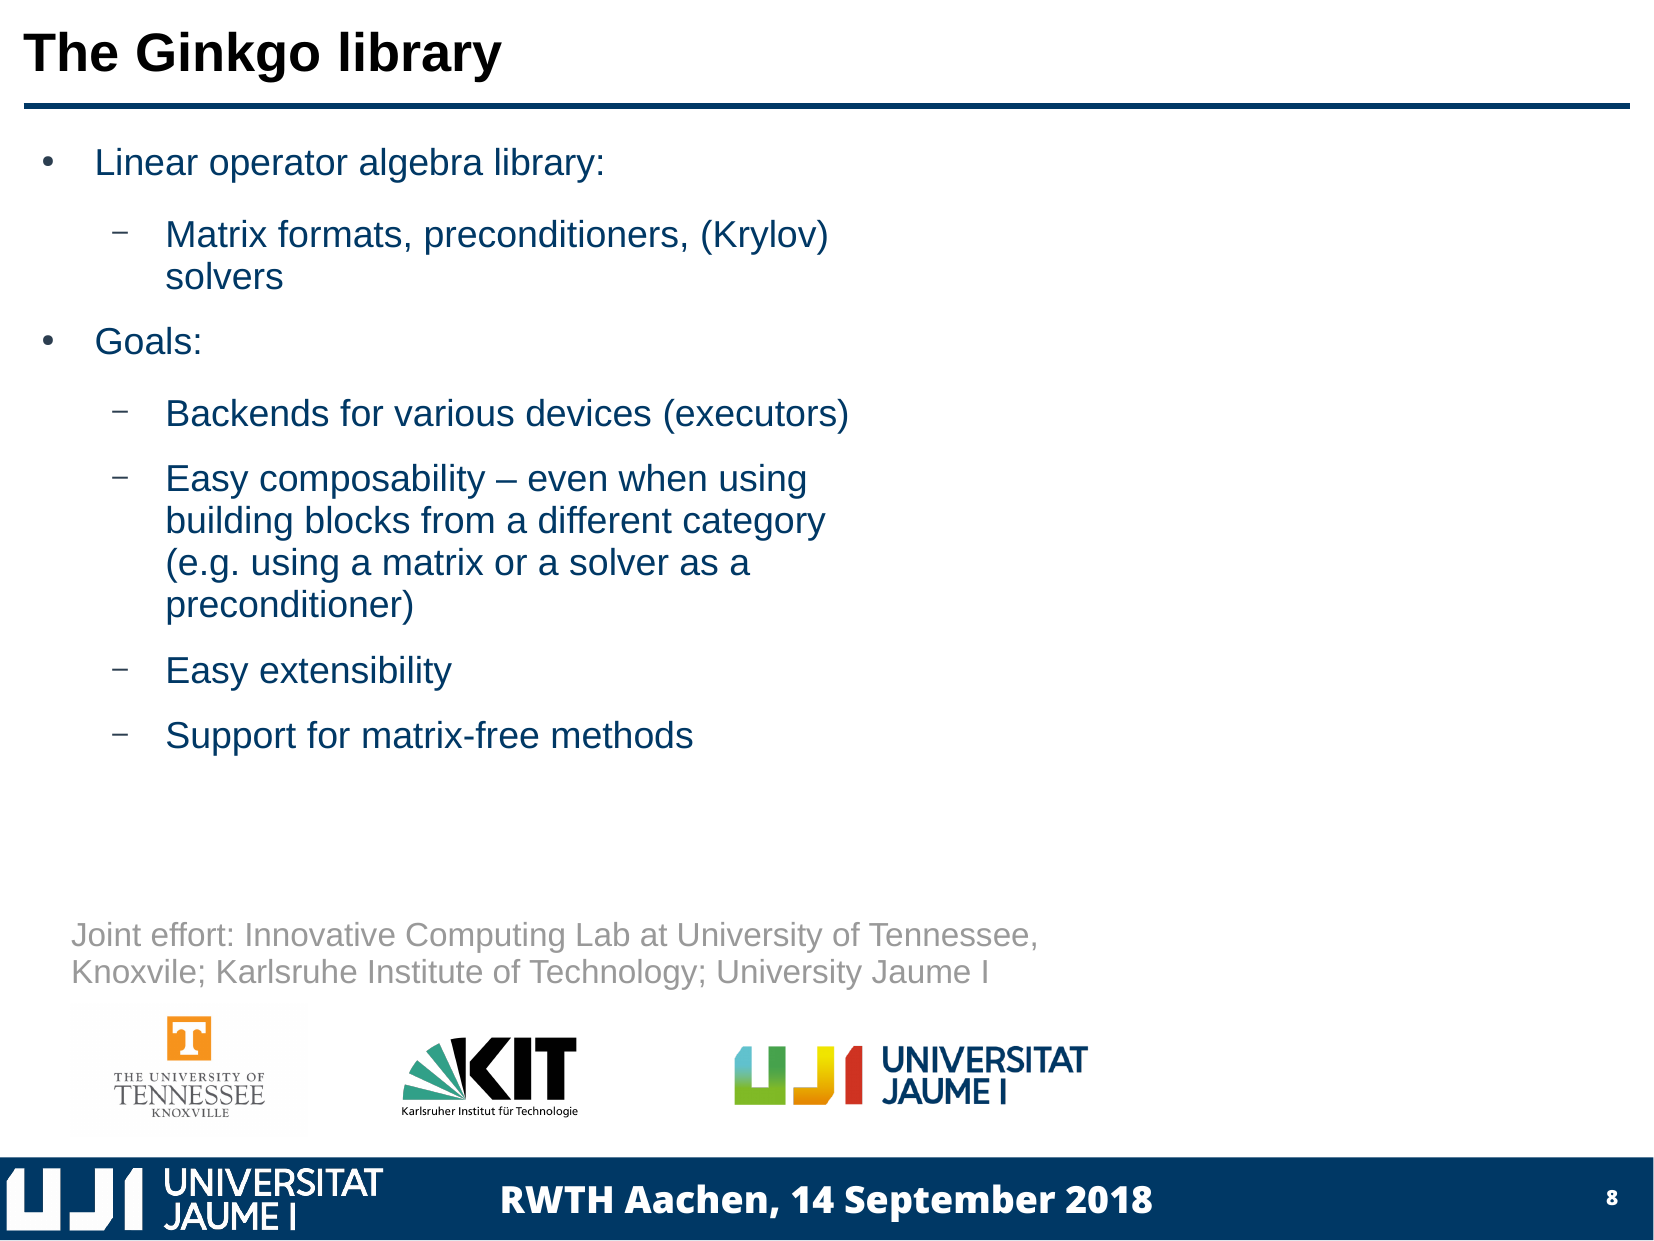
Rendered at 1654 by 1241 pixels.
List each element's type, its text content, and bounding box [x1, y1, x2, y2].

picture [70, 1003, 308, 1137]
title The Ginkgo library [23, 0, 1630, 107]
text_box Joint effort: Innovative Computing Lab at University of Tennessee, Knoxvile; Karlsruhe Institute of Technology; University Jaume I [20, 909, 1099, 1004]
list Linear operator algebra library: Matrix formats, preconditioners, (Krylov) solvers Goals: Backends for various devices (executors) Easy composability – even when using building blocks from a different category (e.g. using a matrix or a solver as a preconditioner) Easy extensibility Support for matrix-free methods [23, 141, 851, 815]
picture [732, 1039, 1094, 1109]
picture [401, 1033, 579, 1123]
picture [0, 1158, 390, 1241]
